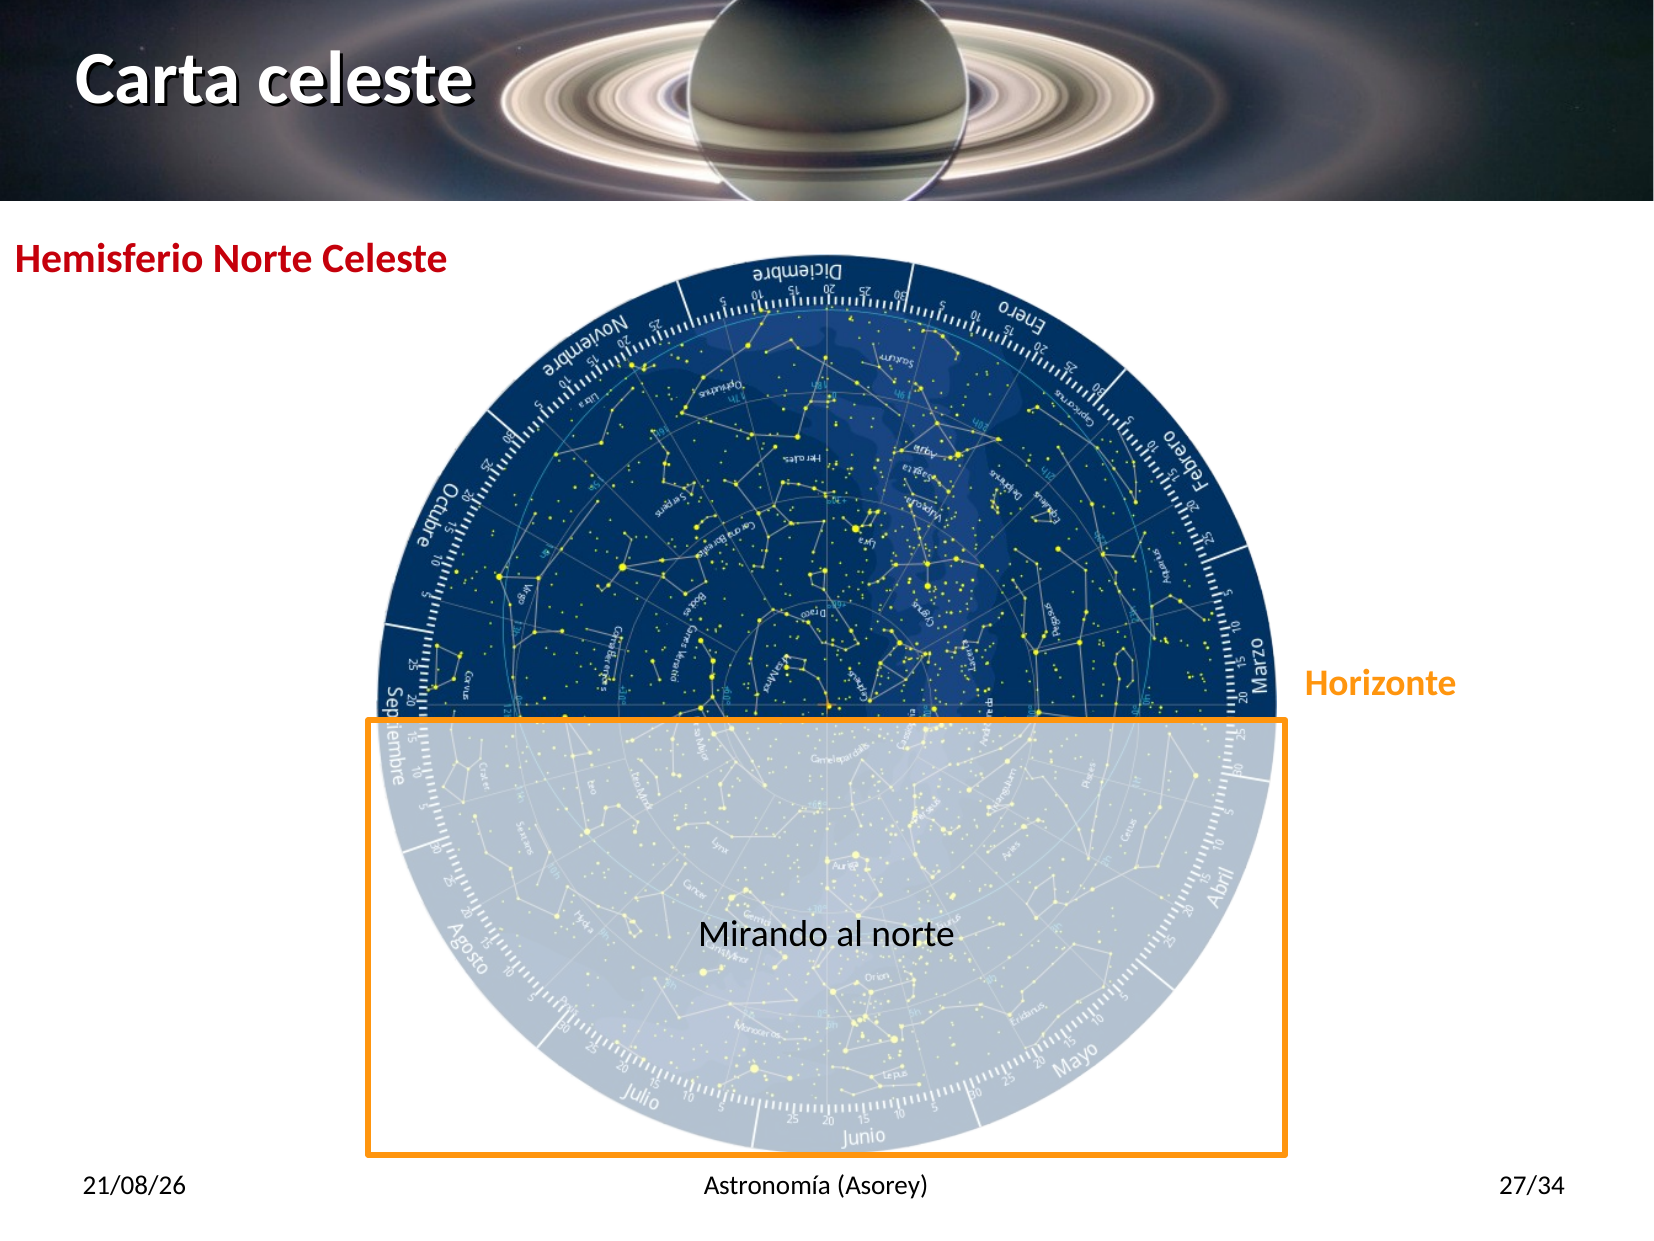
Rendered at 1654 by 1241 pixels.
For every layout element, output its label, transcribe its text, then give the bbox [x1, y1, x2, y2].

picture [376, 254, 1277, 720]
picture [0, 0, 1654, 201]
text_box Mirando al norte [368, 720, 1286, 1156]
text_box Hemisferio Norte Celeste [0, 234, 466, 301]
text_box Horizonte [1290, 660, 1474, 721]
title Carta celeste [75, 19, 1564, 151]
